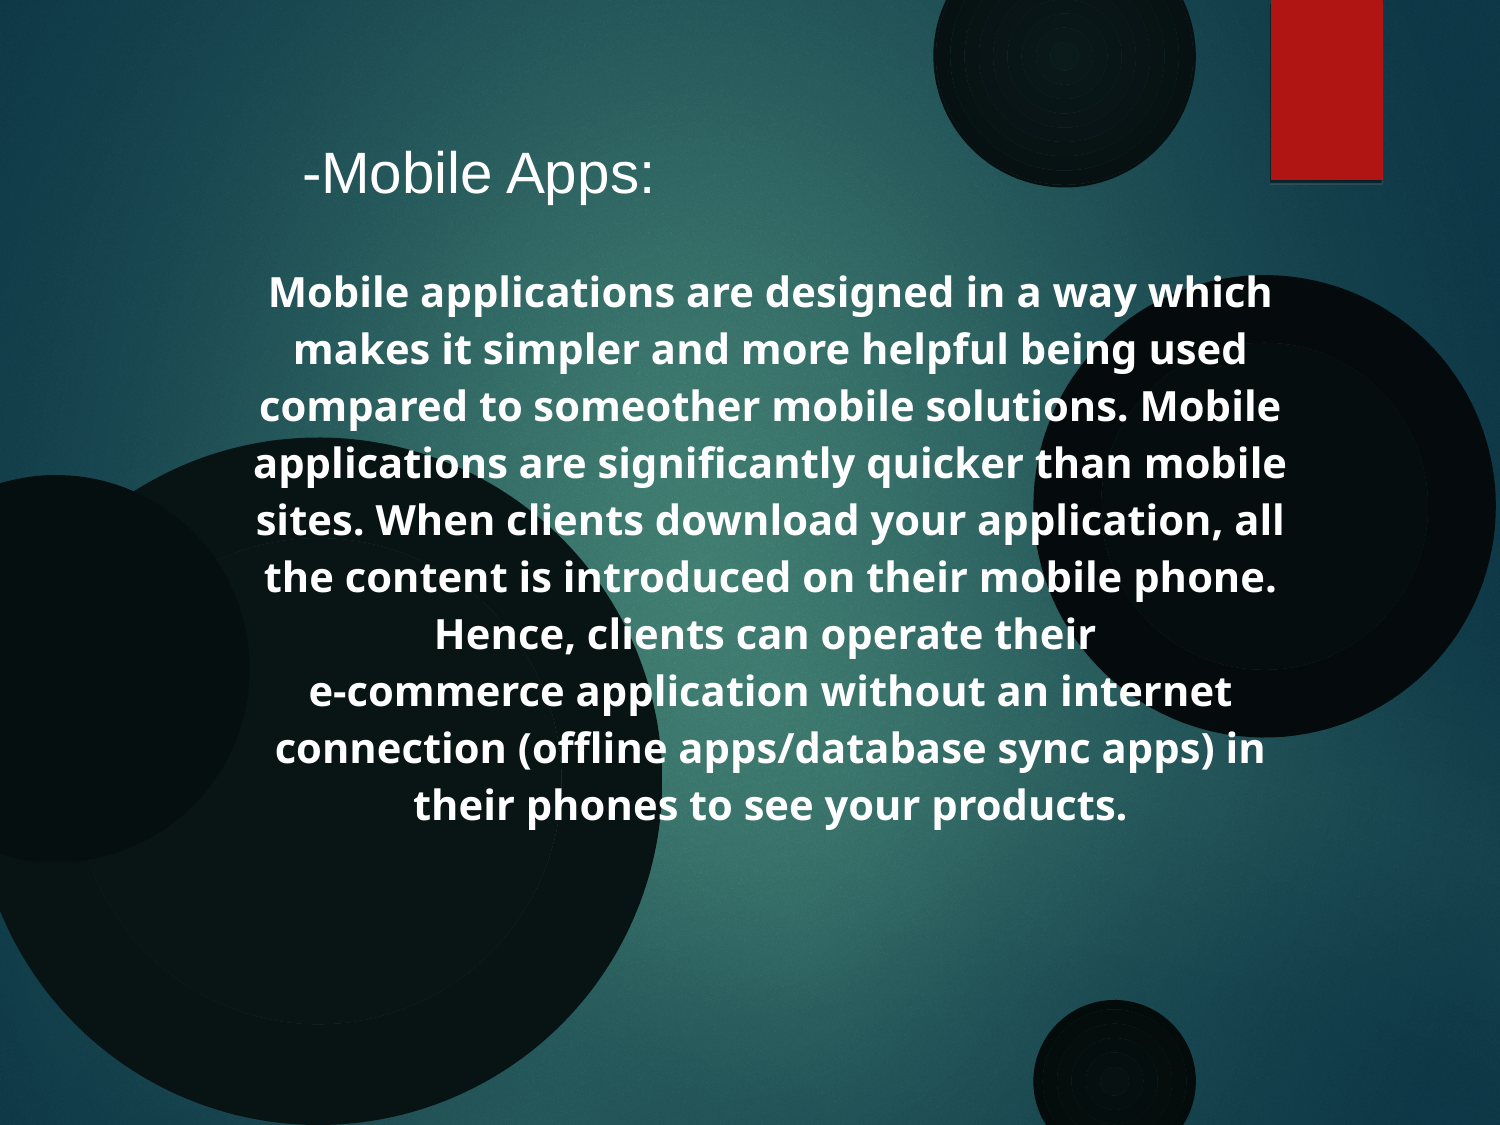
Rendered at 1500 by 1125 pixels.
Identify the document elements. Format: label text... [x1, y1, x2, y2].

text_box -Mobile Apps: Mobile applications are designed in a way which makes it simpler and more helpful being used compared to someother mobile solutions. Mobile applications are significantly quicker than mobile sites. When clients download your application, all the content is introduced on their mobile phone. Hence, clients can operate their e-commerce application without an internet connection (offline apps/database sync apps) in their phones to see your products. [238, 133, 1307, 841]
